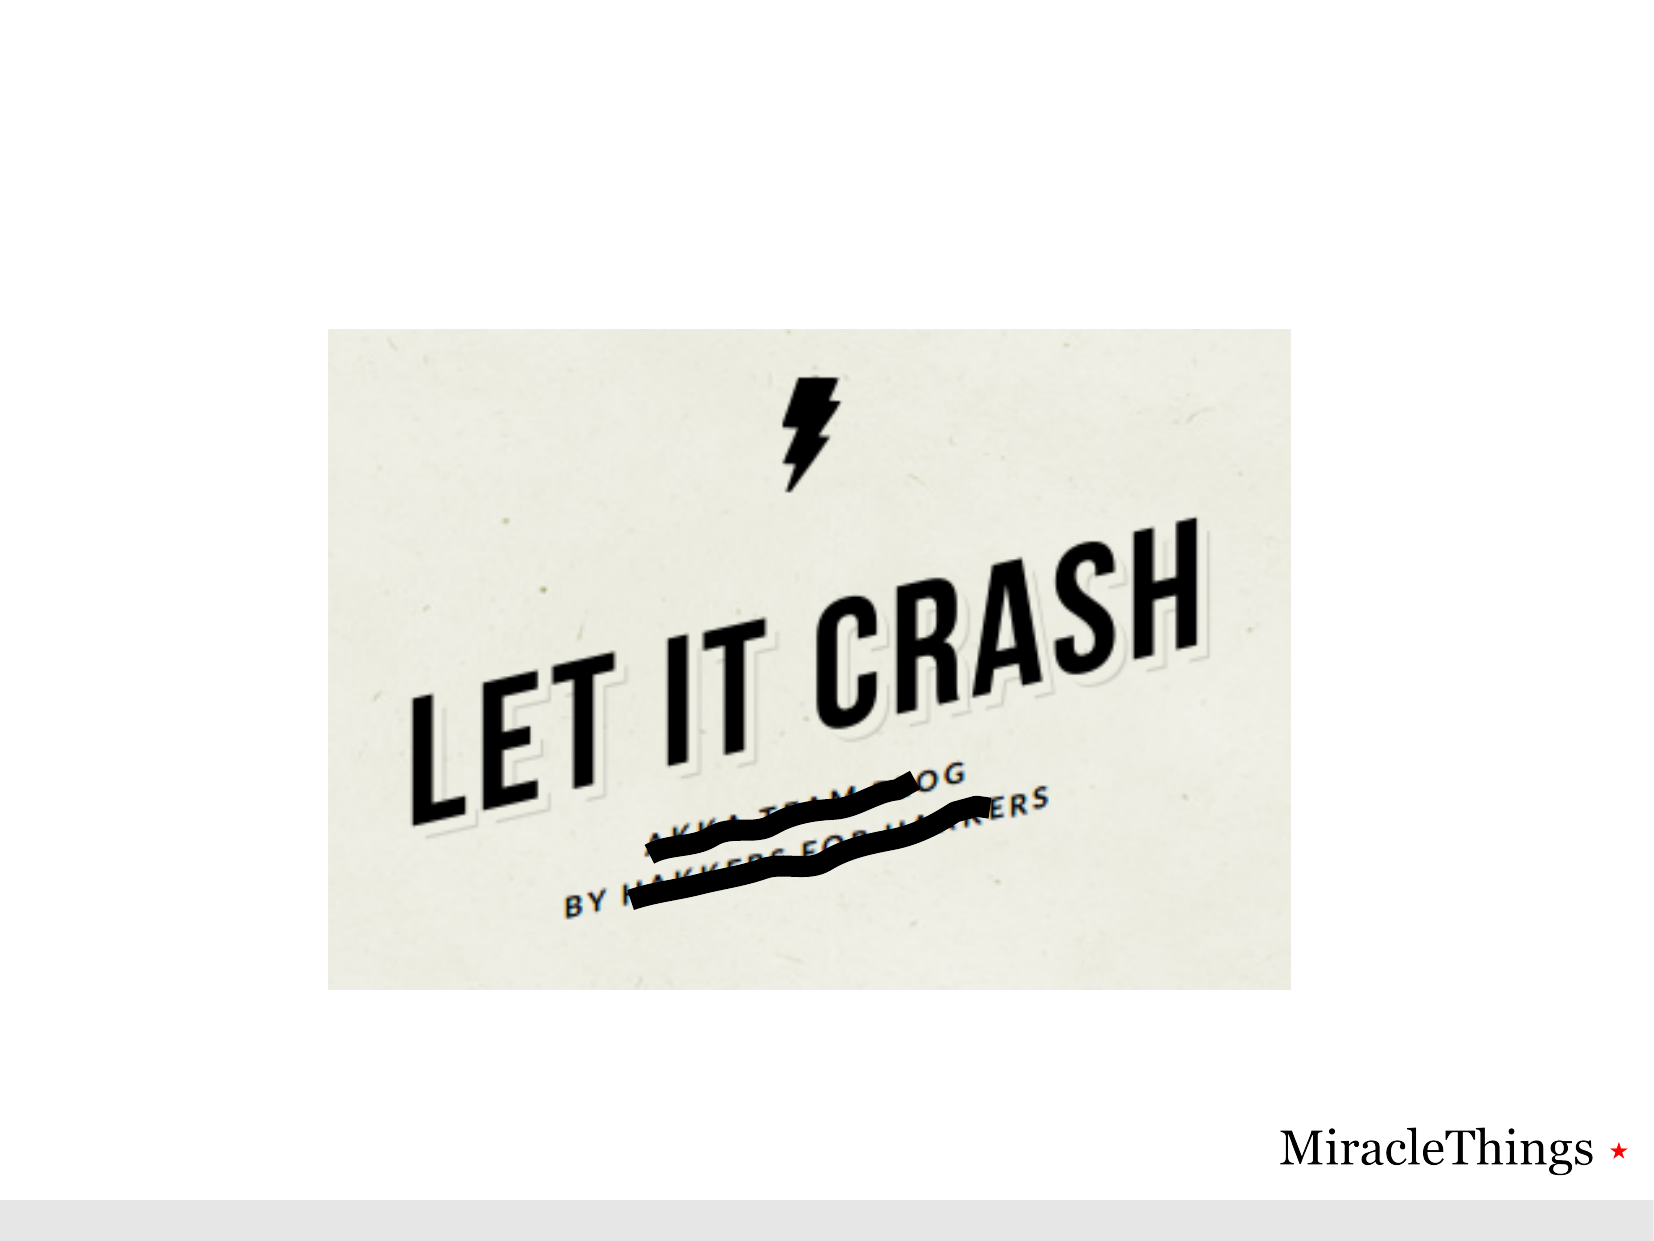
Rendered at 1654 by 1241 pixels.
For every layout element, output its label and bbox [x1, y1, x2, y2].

picture [328, 329, 1291, 990]
picture [1248, 1054, 1654, 1200]
